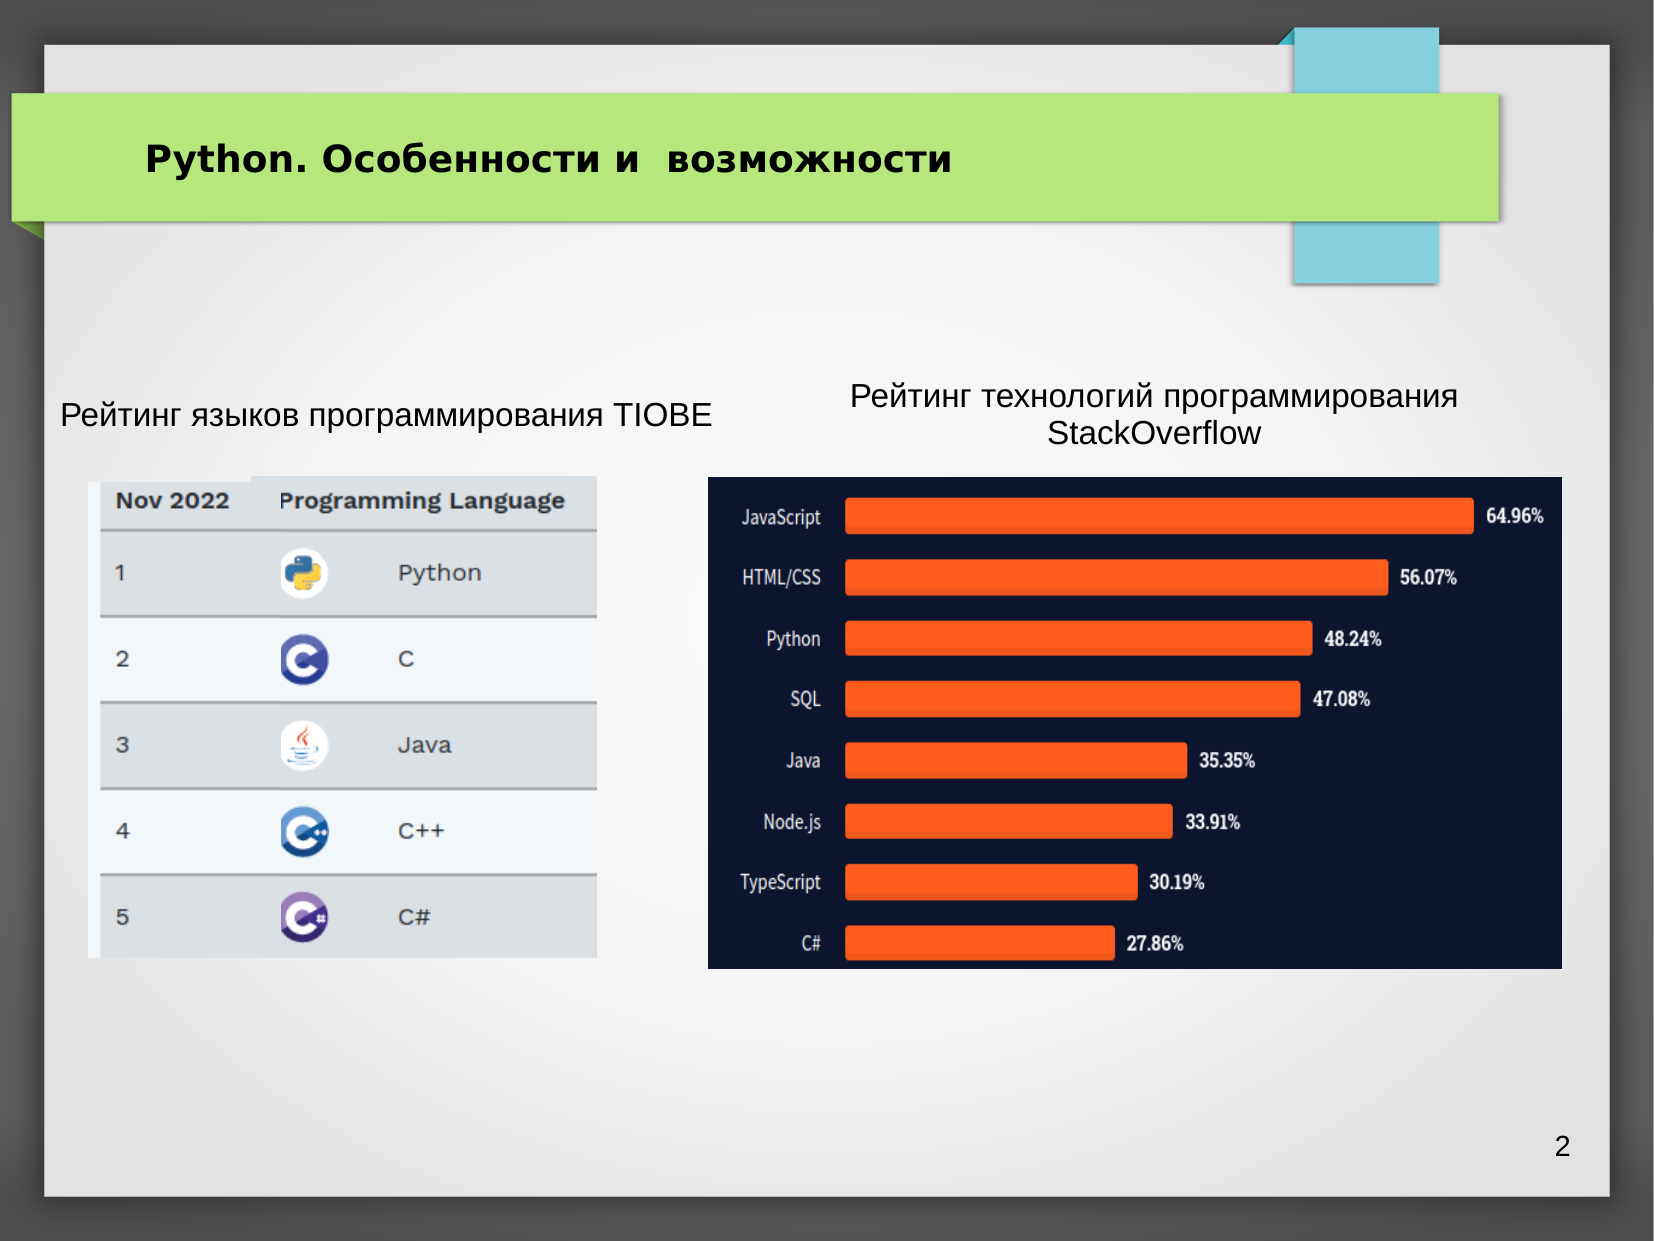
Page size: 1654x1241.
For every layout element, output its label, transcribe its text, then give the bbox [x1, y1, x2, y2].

text_box Рейтинг языков программирования TIOBE [59, 376, 715, 454]
picture [0, 0, 1654, 1241]
text_box Python. Особенности и возможности [129, 129, 969, 189]
text_box Рейтинг технологий программирования StackOverflow [797, 376, 1512, 454]
